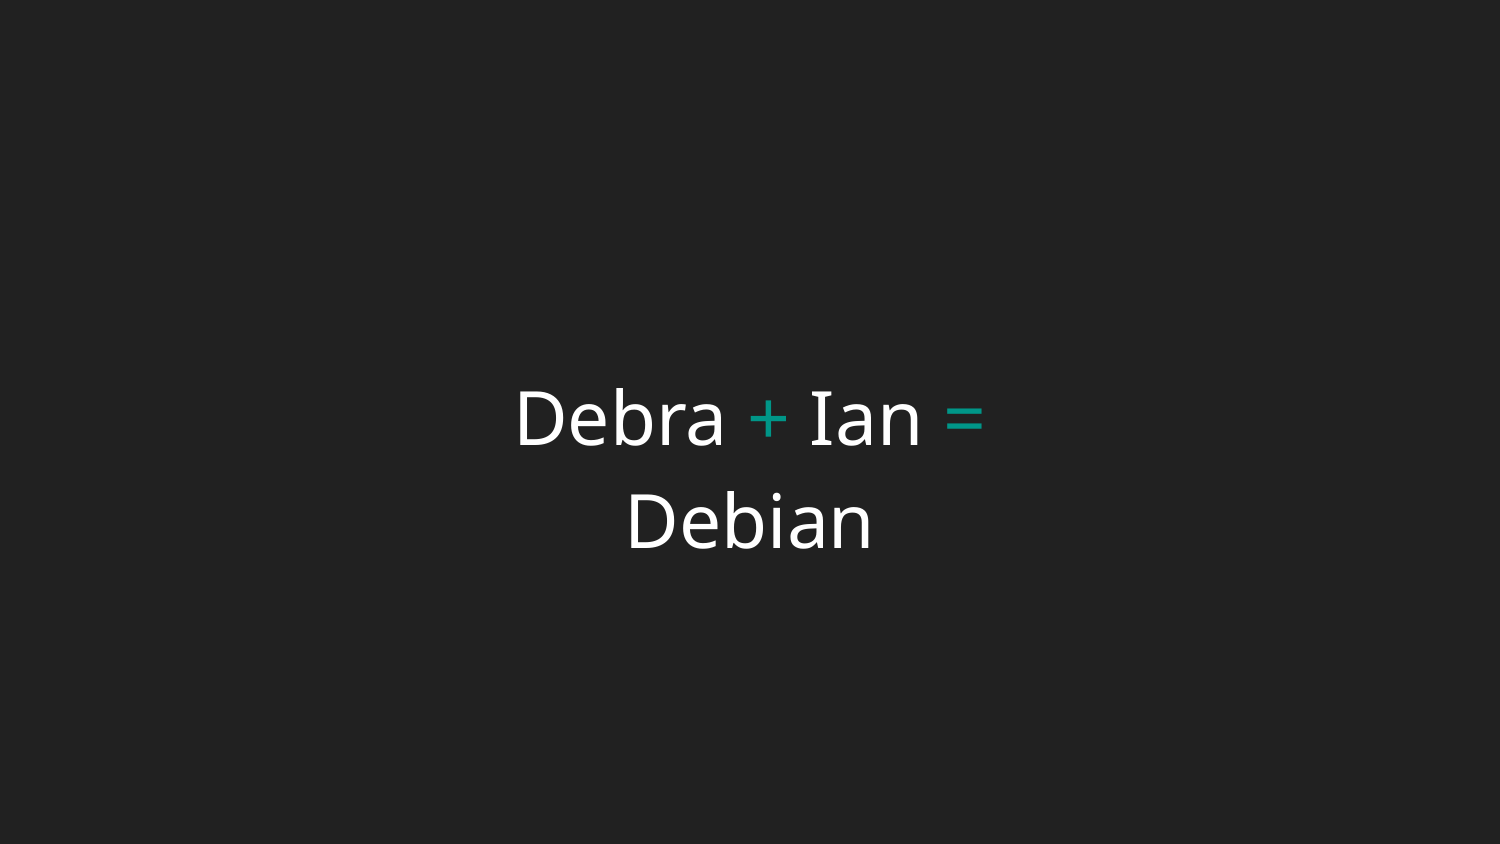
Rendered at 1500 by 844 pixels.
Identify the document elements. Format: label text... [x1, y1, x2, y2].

text_box Debra + Ian = Debian [374, 341, 1126, 502]
